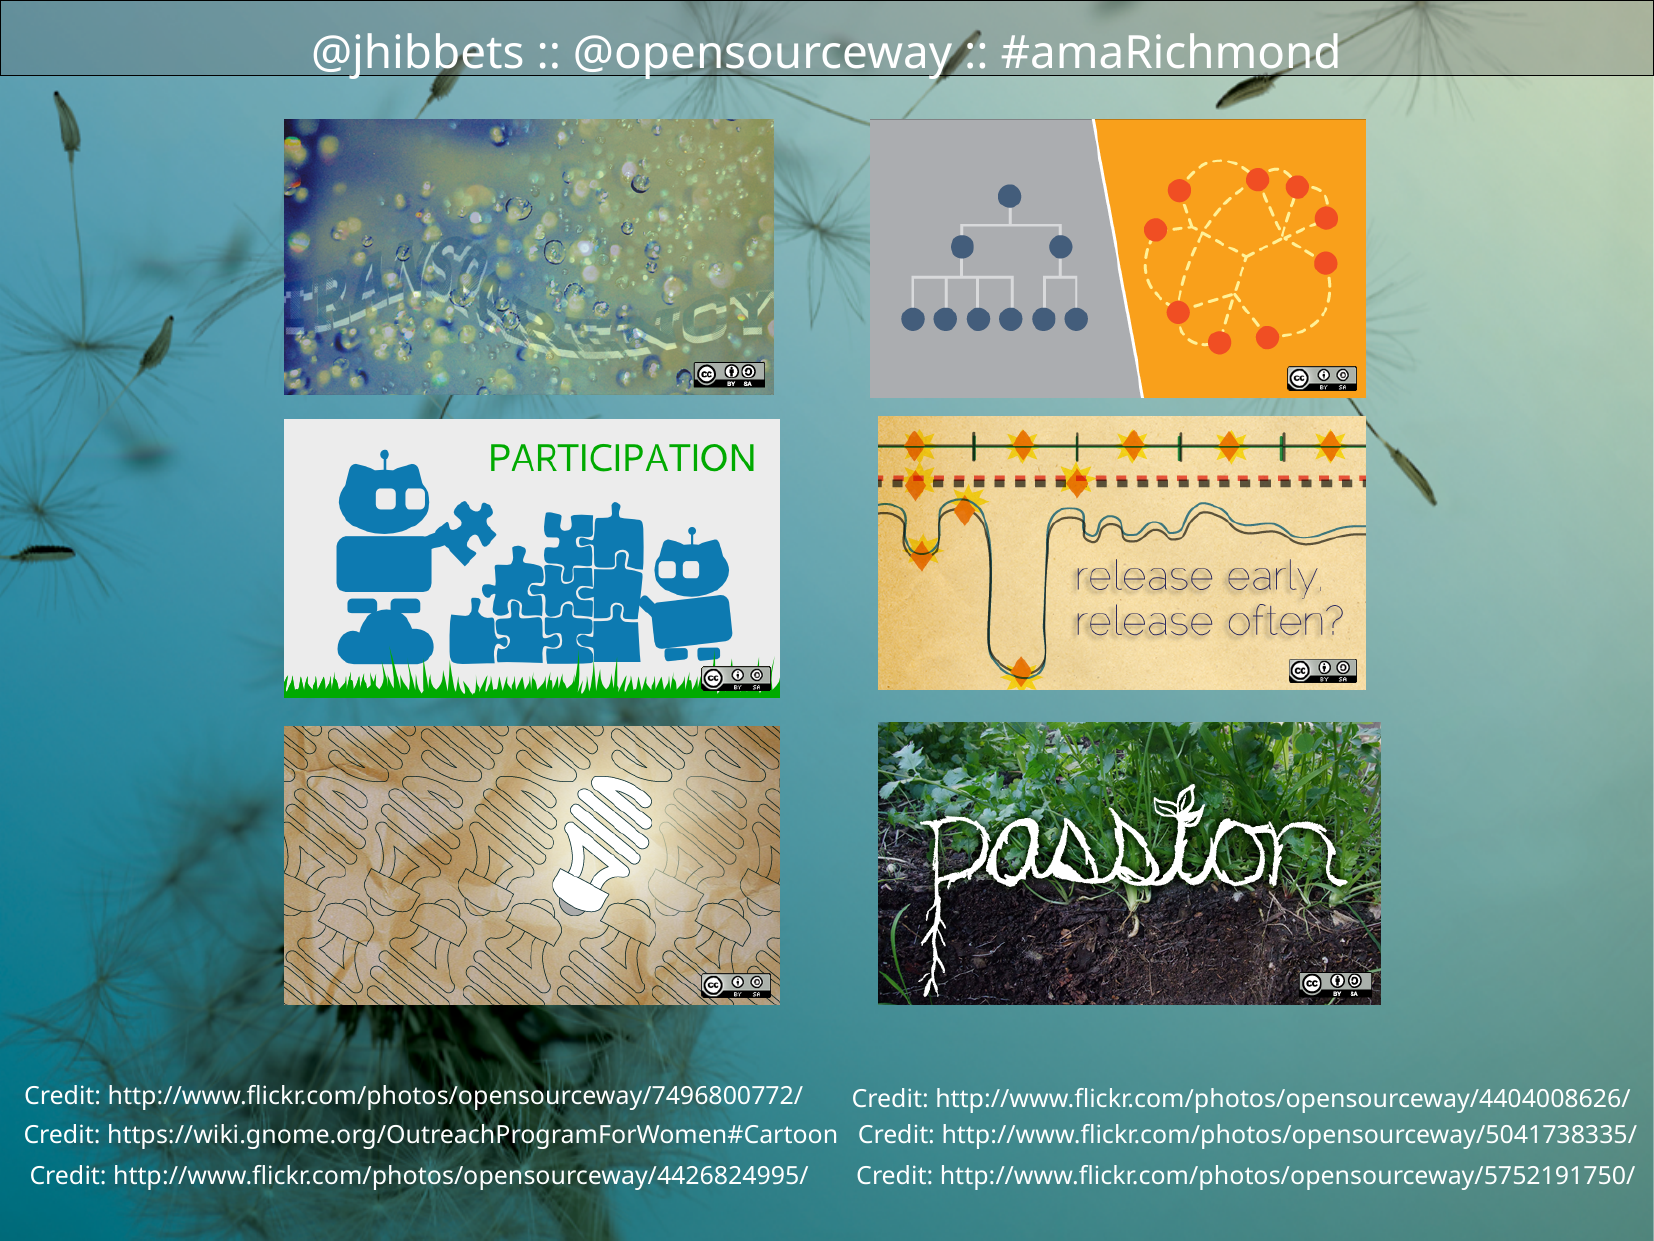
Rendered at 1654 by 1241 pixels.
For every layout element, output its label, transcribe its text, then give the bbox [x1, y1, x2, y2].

text_box Credit: http://www.flickr.com/photos/opensourceway/5041738335/ [843, 1109, 1654, 1150]
text_box Credit: http://www.flickr.com/photos/opensourceway/4426824995/ [14, 1150, 837, 1191]
text_box Credit: http://www.flickr.com/photos/opensourceway/7496800772/ [9, 1070, 826, 1109]
text_box Credit: https://wiki.gnome.org/OutreachProgramForWomen#Cartoon [8, 1109, 843, 1150]
text_box Credit: http://www.flickr.com/photos/opensourceway/4404008626/ [836, 1072, 1654, 1109]
text_box Credit: http://www.flickr.com/photos/opensourceway/5752191750/ [841, 1150, 1647, 1191]
picture [0, 76, 1654, 1241]
